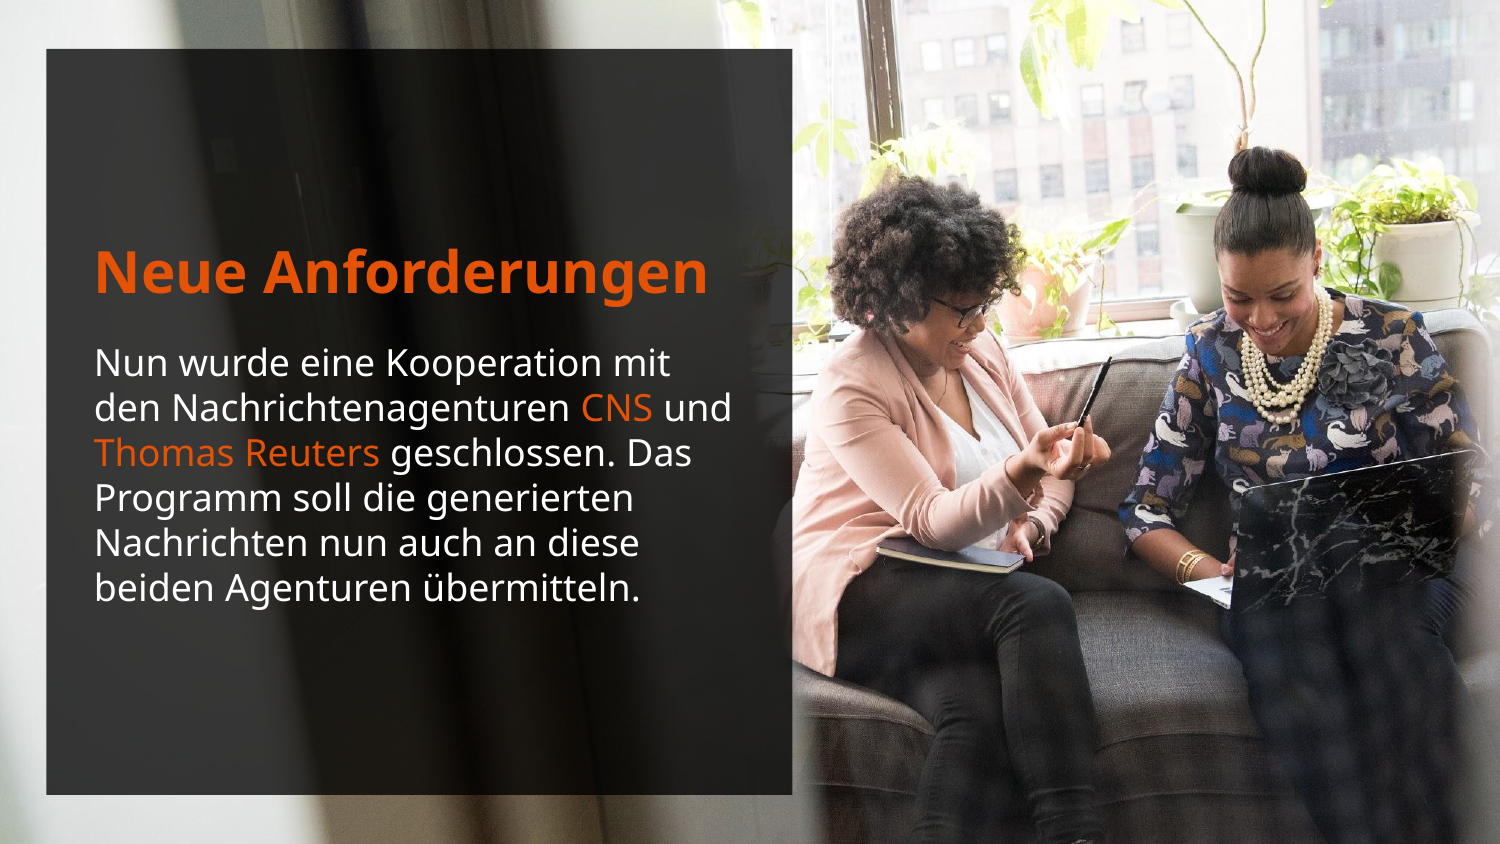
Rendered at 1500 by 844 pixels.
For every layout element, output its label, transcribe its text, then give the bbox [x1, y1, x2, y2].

list Neue Anforderungen Nun wurde eine Kooperation mit den Nachrichtenagenturen CNS und Thomas Reuters geschlossen. Das Programm soll die generierten Nachrichten nun auch an diese beiden Agenturen übermitteln. [78, 86, 760, 757]
text_box [46, 48, 793, 795]
picture [0, 0, 1500, 844]
